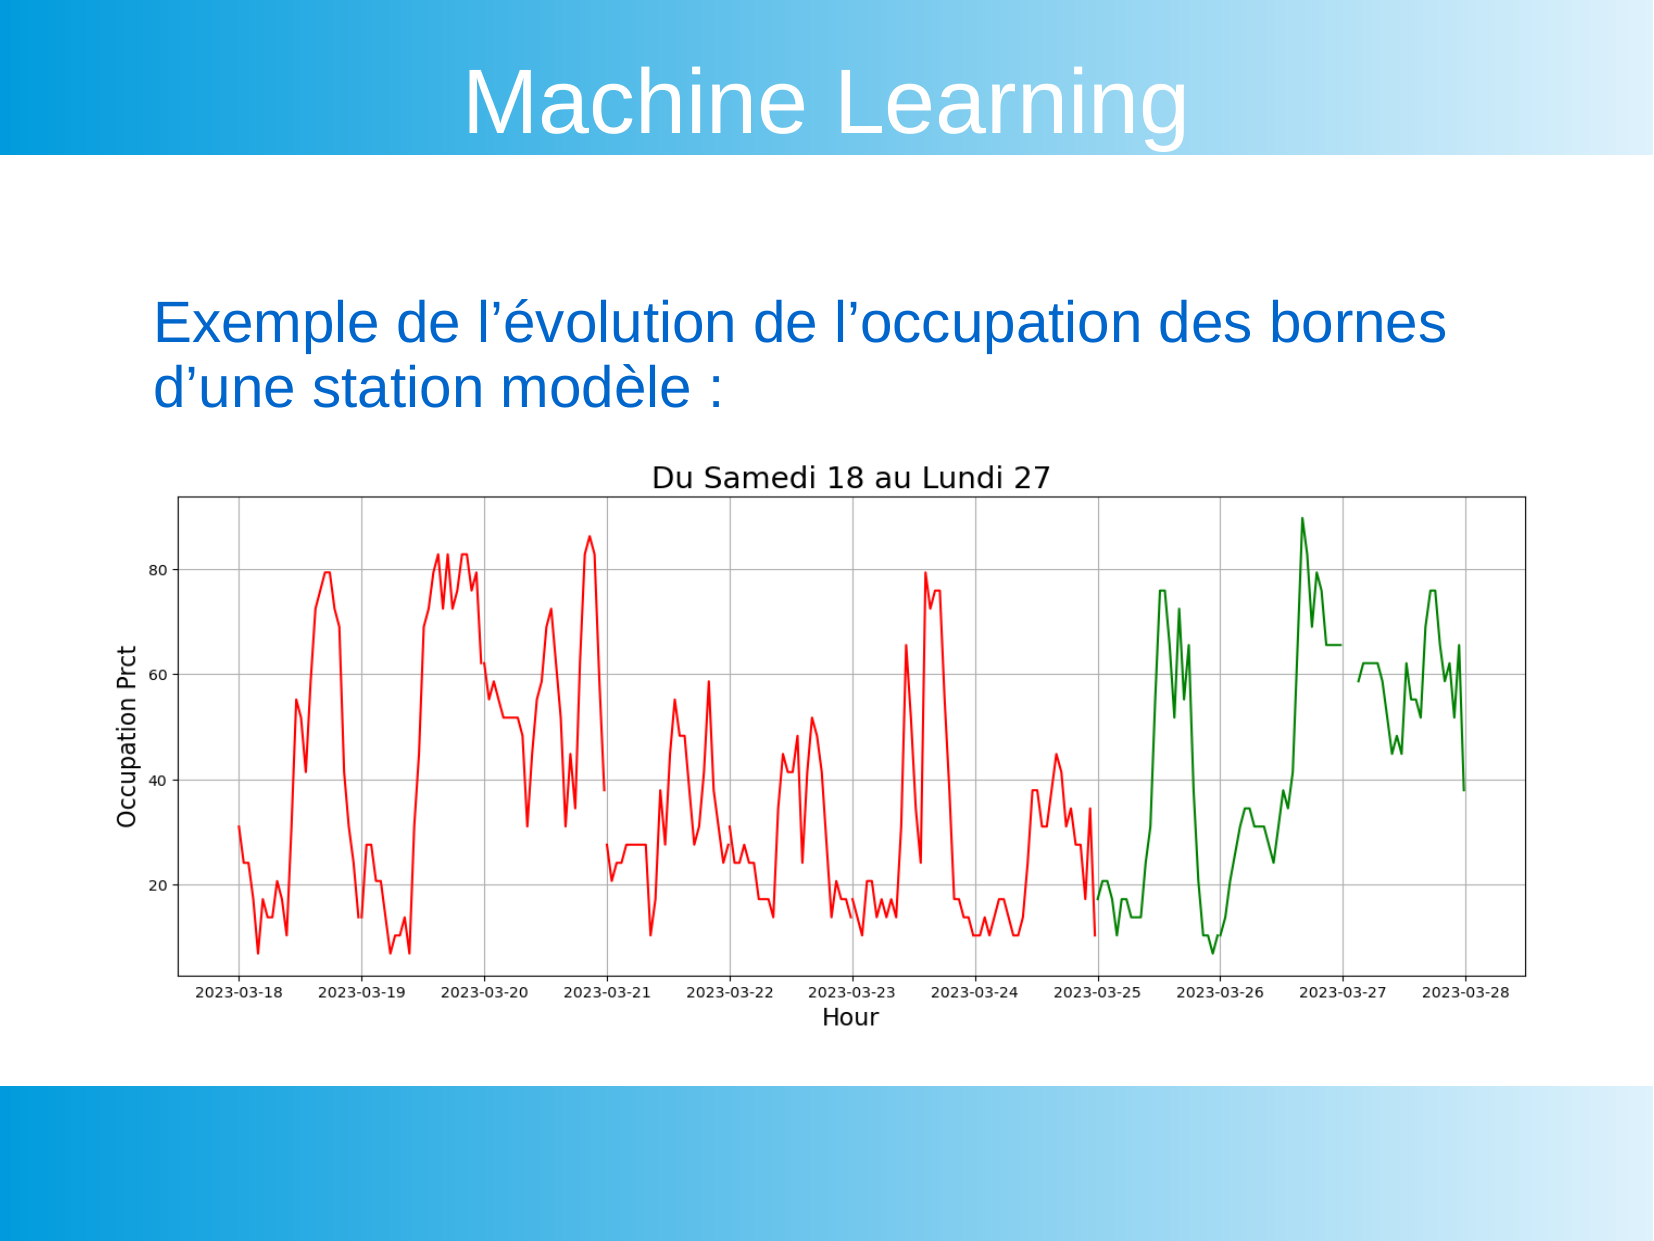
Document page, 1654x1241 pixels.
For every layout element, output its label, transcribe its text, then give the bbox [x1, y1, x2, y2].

list Exemple de l’évolution de l’occupation des bornes d’une station modèle : [82, 290, 1571, 1010]
picture [106, 455, 1536, 1040]
title Machine Learning [82, 49, 1571, 155]
